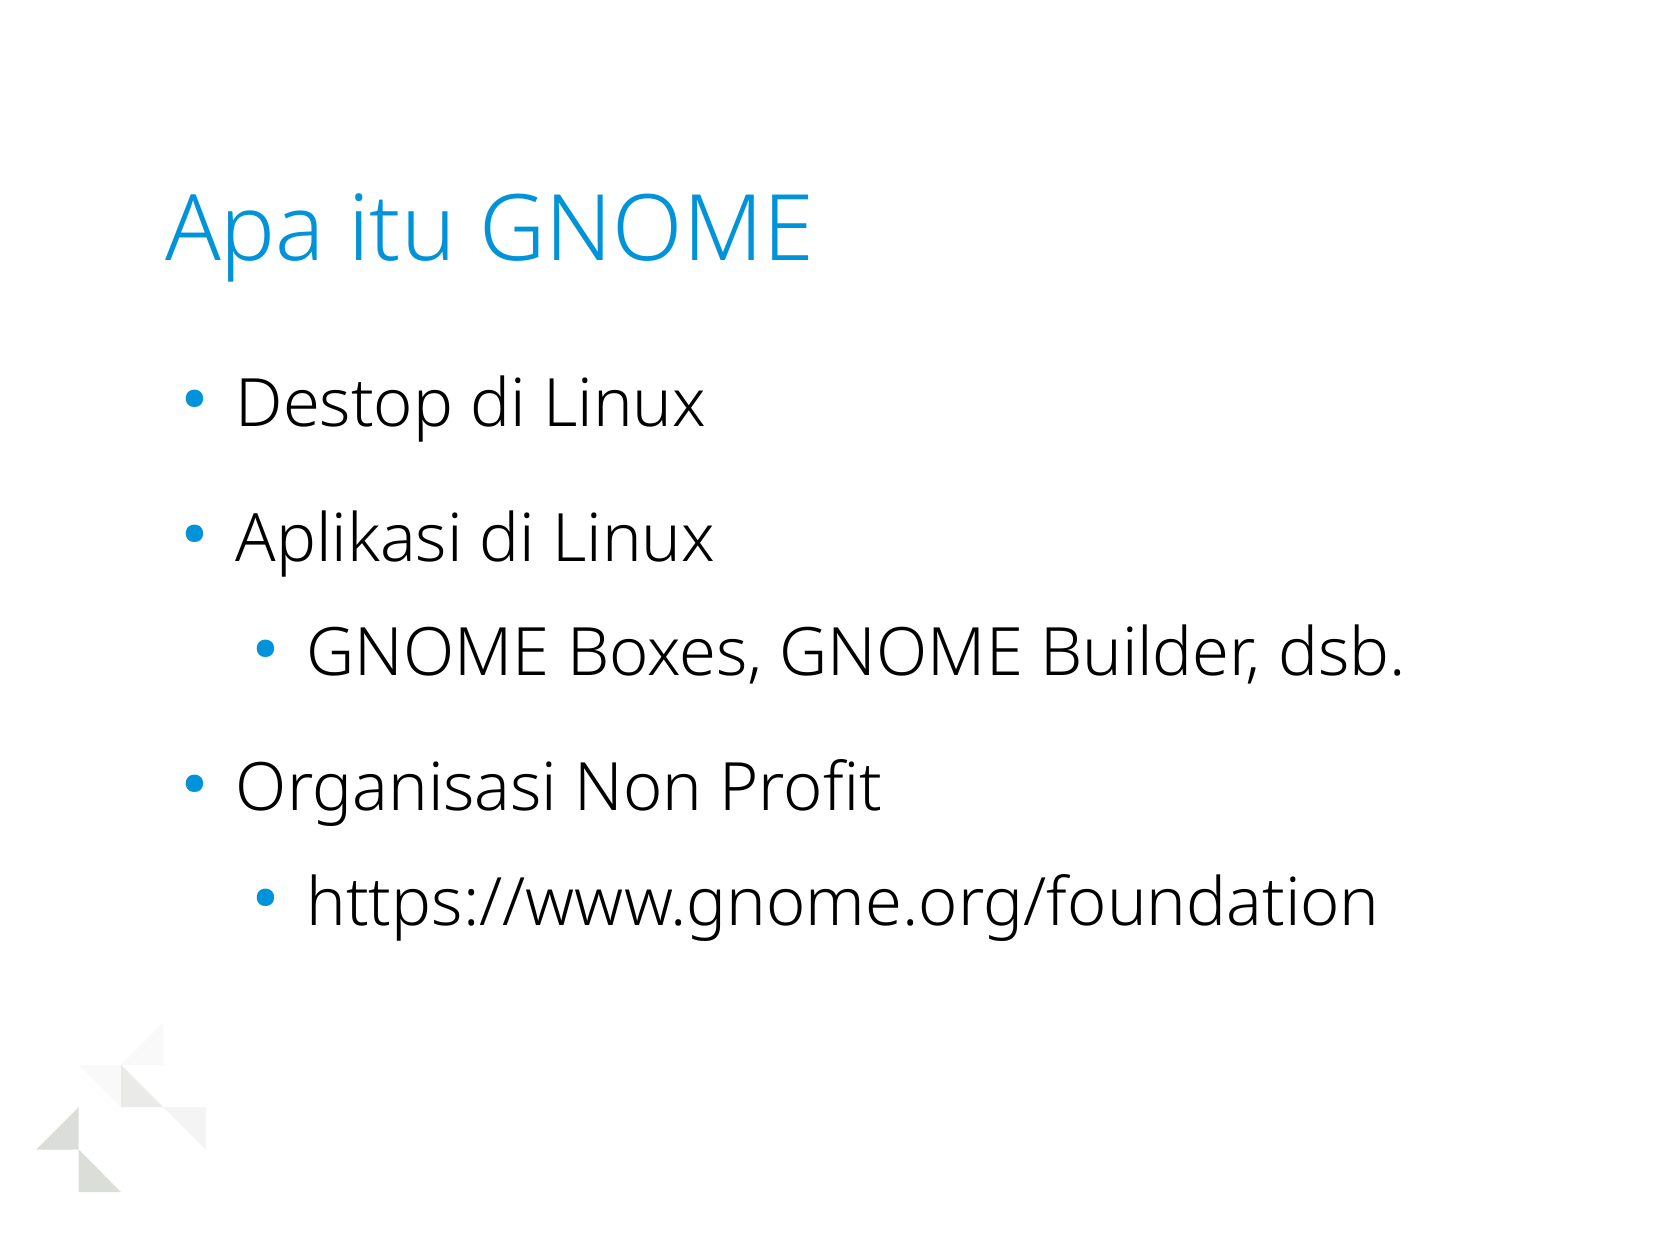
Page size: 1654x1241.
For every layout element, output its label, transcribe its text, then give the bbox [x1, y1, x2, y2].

list Destop di Linux Aplikasi di Linux GNOME Boxes, GNOME Builder, dsb. Organisasi Non Profit https://www.gnome.org/foundation [165, 316, 1486, 1010]
list Apa itu GNOME [165, 135, 1486, 316]
